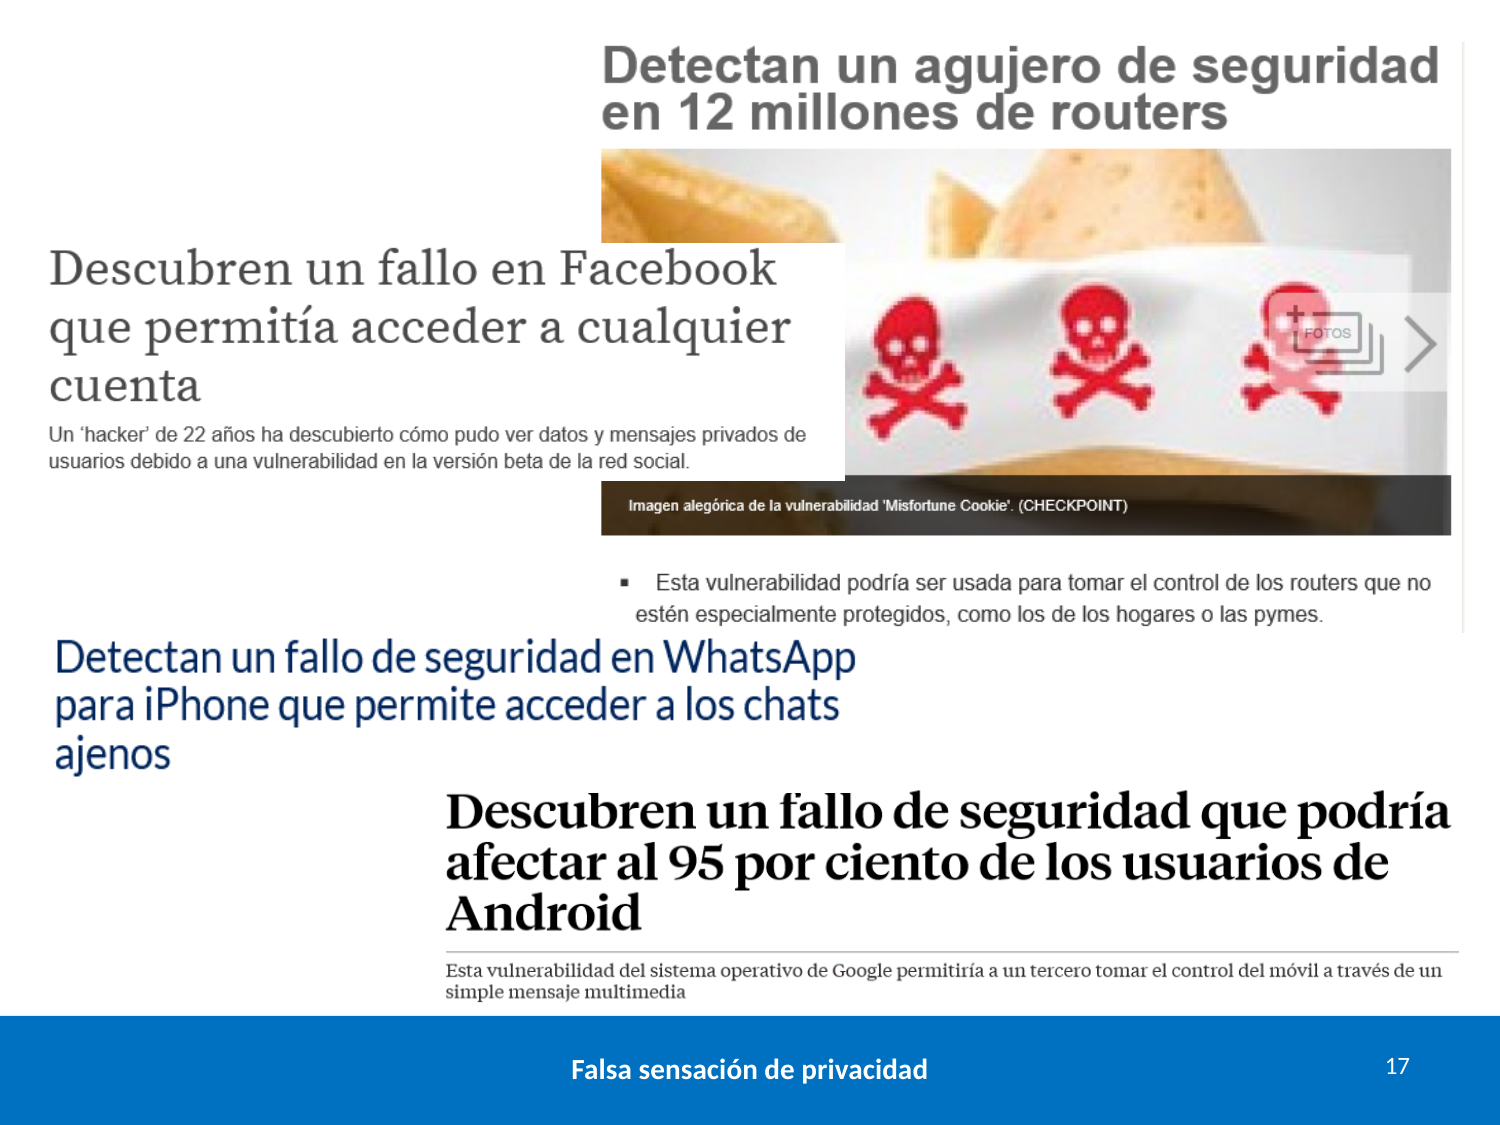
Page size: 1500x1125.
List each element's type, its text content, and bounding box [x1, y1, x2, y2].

footer Falsa sensación de privacidad [478, 1042, 1022, 1103]
slide_number 14 [1074, 1042, 1425, 1103]
picture [41, 42, 1465, 1005]
